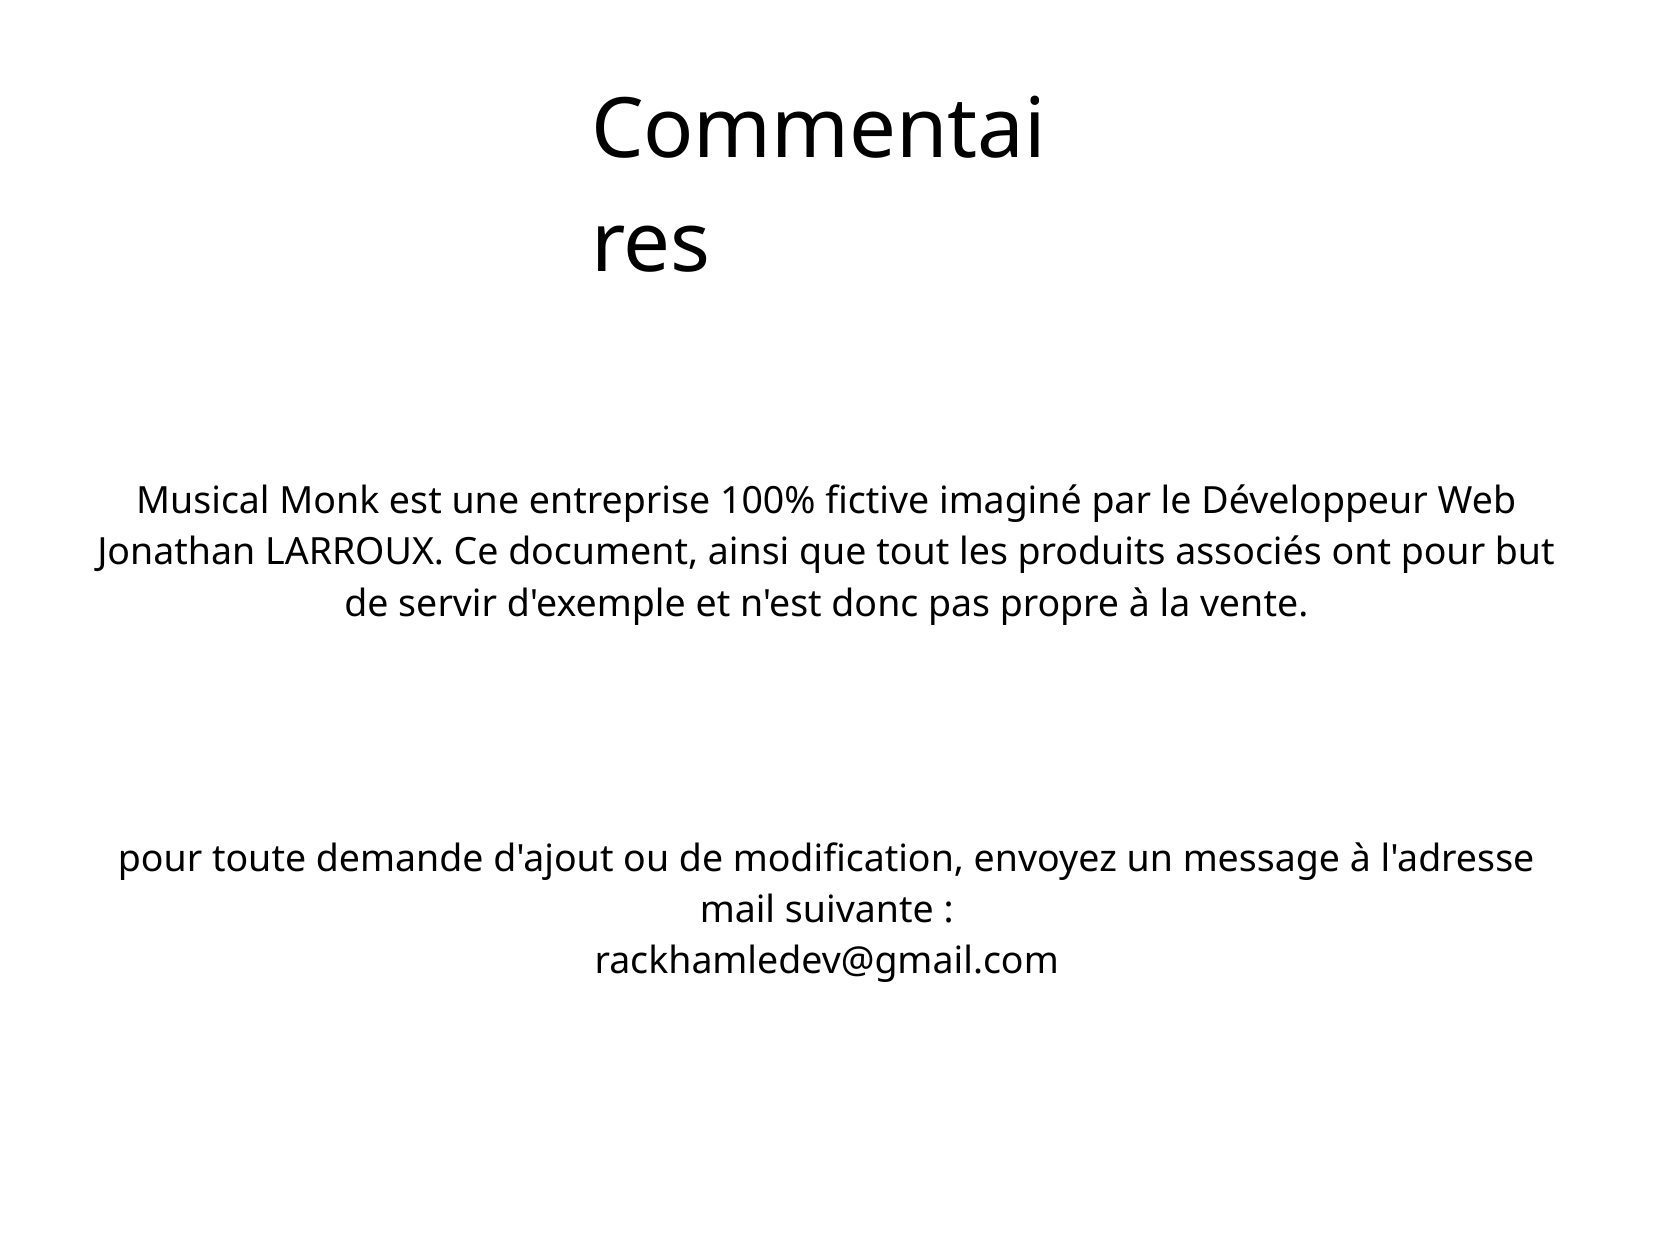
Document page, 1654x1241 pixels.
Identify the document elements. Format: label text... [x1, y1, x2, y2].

text_box pour toute demande d'ajout ou de modification, envoyez un message à l'adresse mail suivante : rackhamledev@gmail.com [88, 823, 1565, 975]
text_box Musical Monk est une entreprise 100% fictive imaginé par le Développeur Web Jonathan LARROUX. Ce document, ainsi que tout les produits associés ont pour but de servir d'exemple et n'est donc pas propre à la vente. [59, 466, 1595, 650]
text_box Commentaires [576, 61, 1078, 178]
